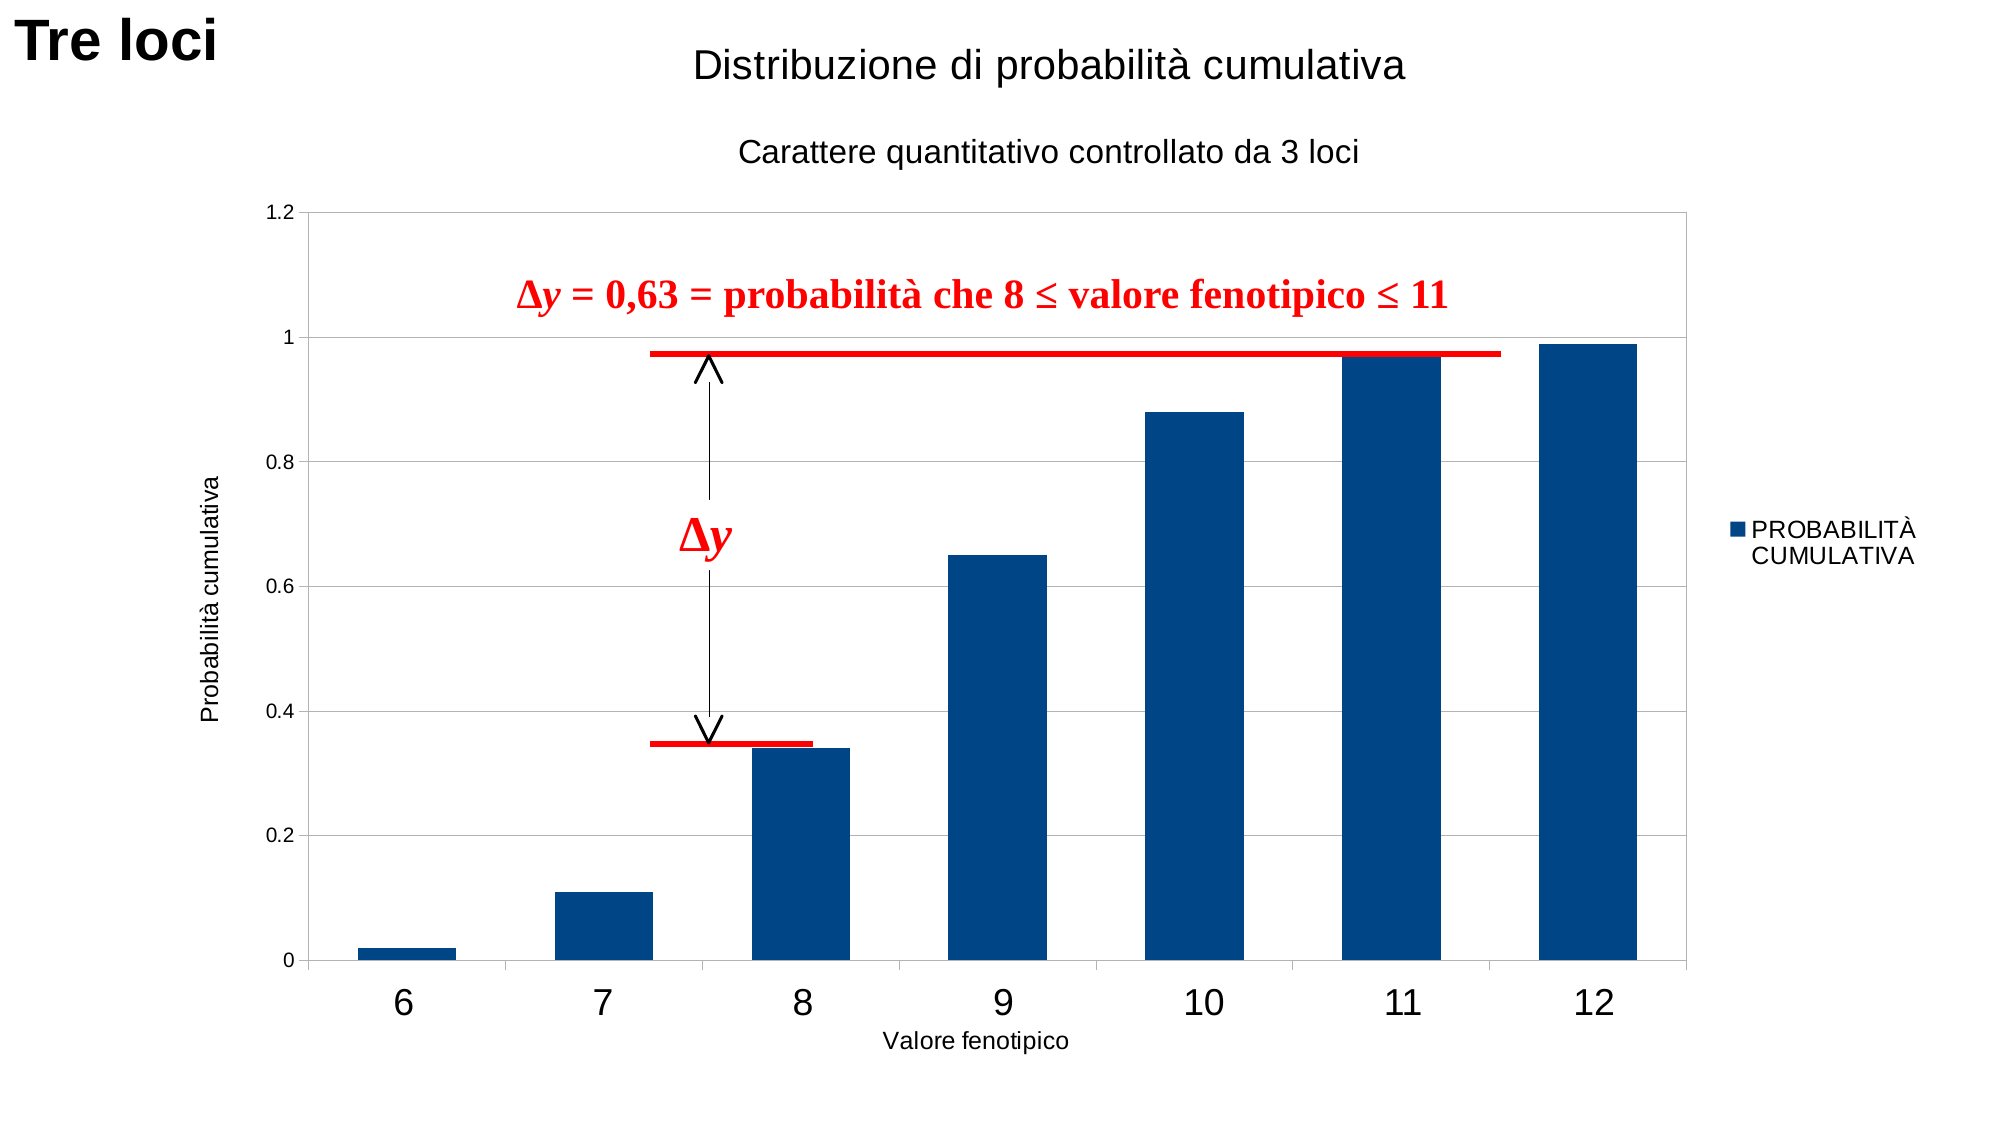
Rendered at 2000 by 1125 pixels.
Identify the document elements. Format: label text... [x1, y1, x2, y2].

text_box ∆y [664, 499, 747, 571]
chart [162, 89, 1938, 1087]
text_box 6 7 8 9 10 11 12 [378, 974, 1631, 1032]
text_box ∆y = 0,63 = probabilità che 8 ≤ valore fenotipico ≤ 11 [502, 263, 1466, 325]
text_box Tre loci [0, 0, 1979, 89]
